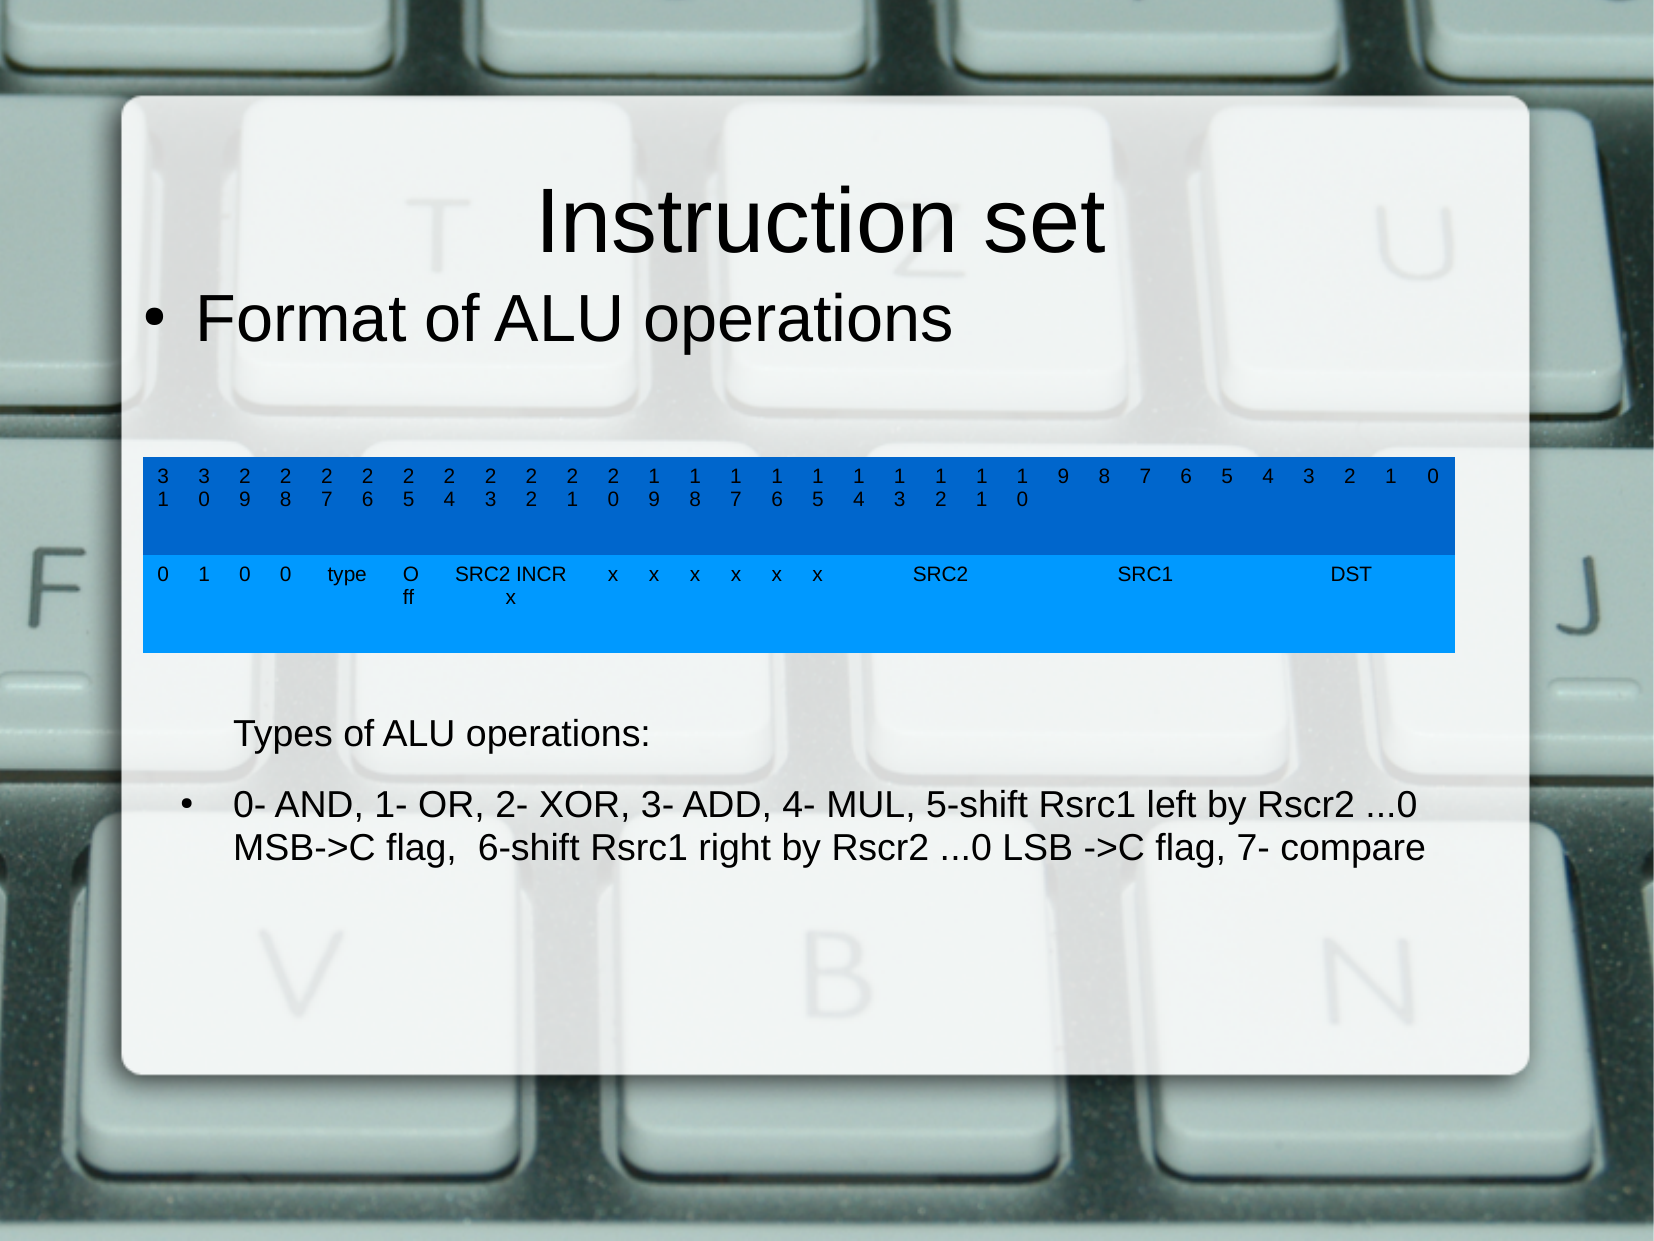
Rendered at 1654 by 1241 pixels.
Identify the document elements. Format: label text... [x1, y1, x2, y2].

table_header 19 [634, 457, 675, 555]
table_cell x [716, 555, 756, 653]
table_cell Off [388, 555, 429, 653]
list Format of ALU operations [124, 281, 1463, 413]
table_header 8 [1084, 457, 1125, 555]
table_cell x [756, 555, 797, 653]
table_header 27 [306, 457, 347, 555]
table_header 28 [265, 457, 306, 555]
table_header 11 [961, 457, 1002, 555]
table_header 22 [511, 457, 552, 555]
table_header 5 [1207, 457, 1248, 555]
table_cell x [797, 555, 838, 653]
list Types of ALU operations: 0- AND, 1- OR, 2- XOR, 3- ADD, 4- MUL, 5-shift Rsrc1 left by Rscr2 ...0 MSB->C flag, 6-shift Rsrc1 right by Rscr2 ...0 LSB ->C flag, 7- compare [162, 712, 1501, 1051]
table_cell SRC1 [1043, 555, 1248, 653]
table_header 31 [143, 457, 183, 555]
table_cell 0 [224, 555, 265, 653]
table_header 17 [716, 457, 756, 555]
table_cell 0 [143, 555, 183, 653]
table_cell DST [1248, 555, 1455, 653]
table_header 2 [1329, 457, 1370, 555]
table_cell type [306, 555, 388, 653]
table_header 14 [838, 457, 879, 555]
table_header 25 [388, 457, 429, 555]
table_header 12 [920, 457, 961, 555]
table_cell x [675, 555, 716, 653]
table_header 26 [347, 457, 388, 555]
table_cell 1 [183, 555, 224, 653]
table_header 6 [1166, 457, 1207, 555]
table_header 30 [183, 457, 224, 555]
table_header 15 [797, 457, 838, 555]
table_header 3 [1288, 457, 1329, 555]
table_header 16 [756, 457, 797, 555]
table_cell x [634, 555, 675, 653]
table_header 7 [1125, 457, 1166, 555]
table_header 9 [1043, 457, 1084, 555]
table_header 24 [429, 457, 470, 555]
table_header 21 [552, 457, 593, 555]
table_header 23 [470, 457, 511, 555]
table_header 10 [1002, 457, 1043, 555]
table_header 18 [675, 457, 716, 555]
table_header 20 [593, 457, 634, 555]
table_cell x [593, 555, 634, 653]
table_header 29 [224, 457, 265, 555]
table_cell SRC2 [838, 555, 1043, 653]
table_header 4 [1248, 457, 1288, 555]
table_cell 0 [265, 555, 306, 653]
picture [0, 0, 1654, 1241]
title Instruction set [135, 125, 1506, 318]
table_header 13 [879, 457, 920, 555]
table_header 1 [1370, 457, 1411, 555]
table_header 0 [1411, 457, 1455, 555]
table_cell SRC2 INCR x [429, 555, 593, 653]
